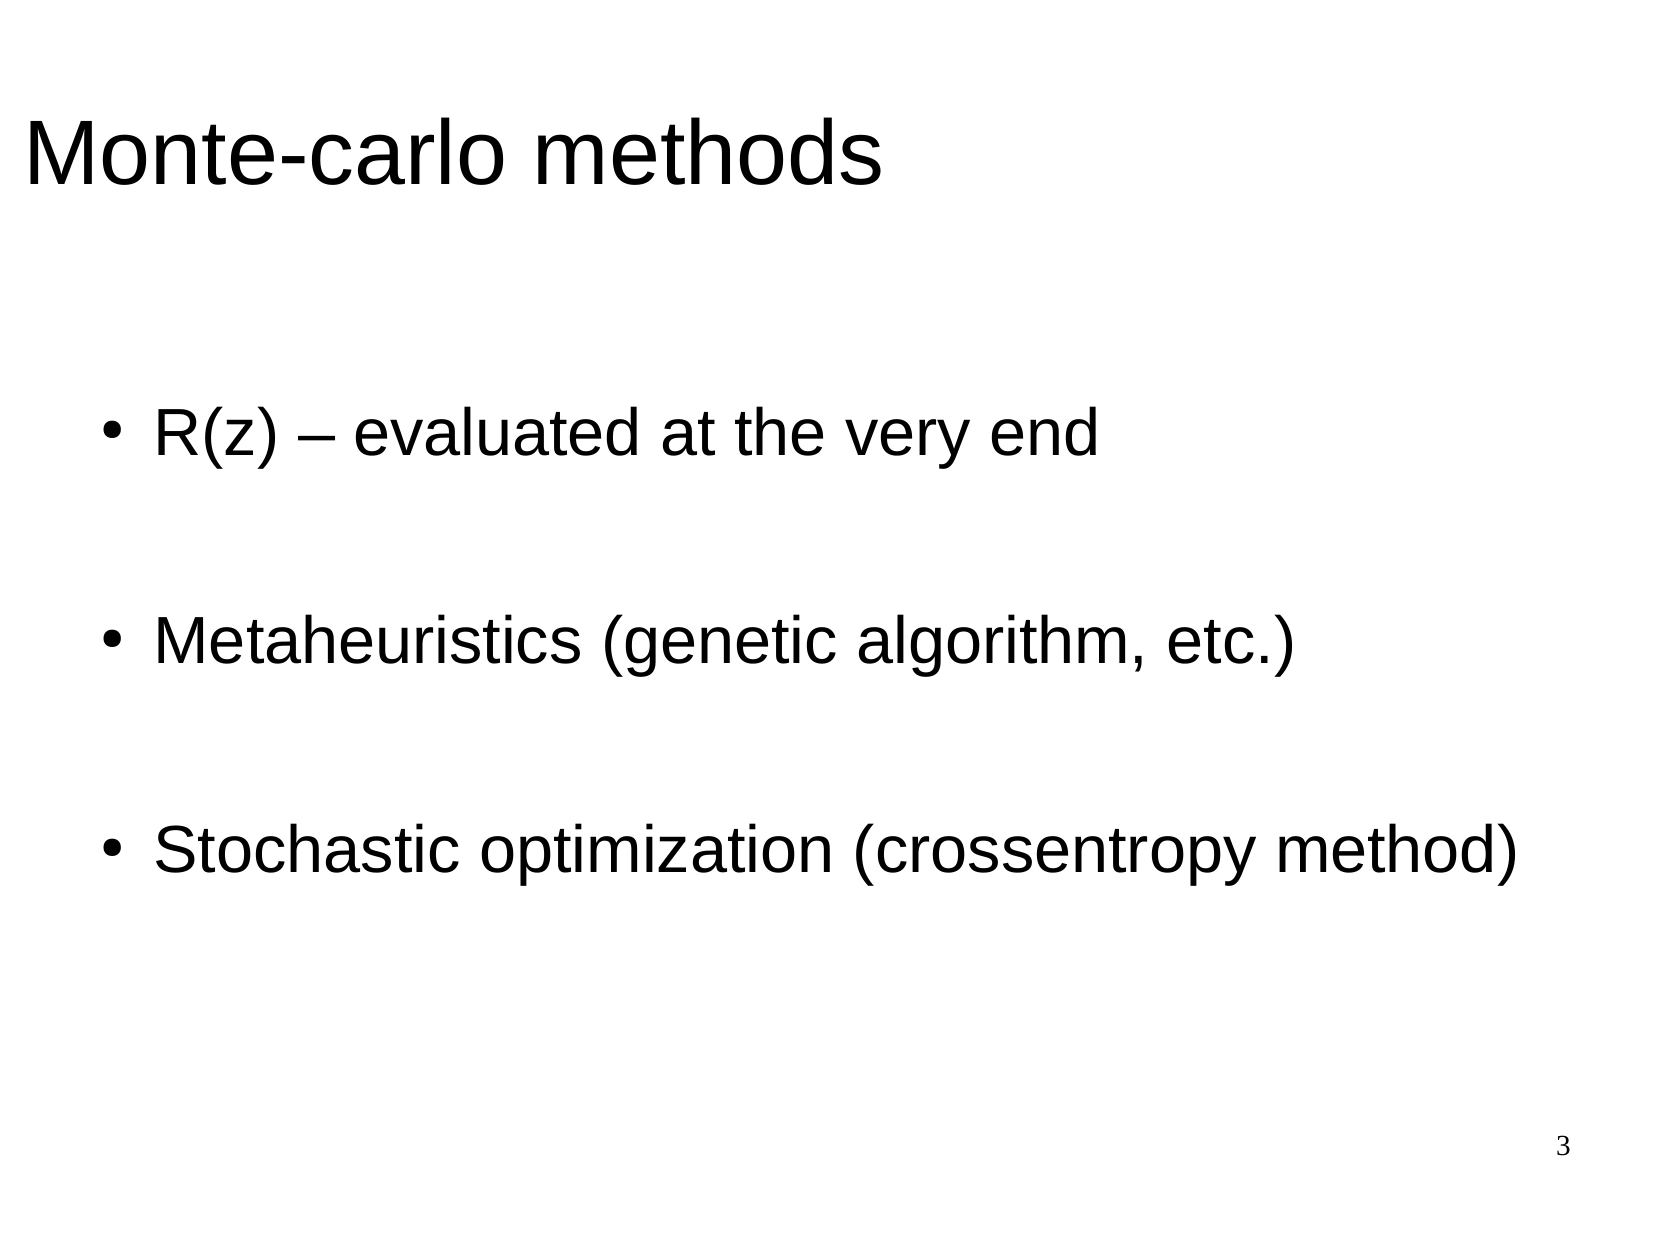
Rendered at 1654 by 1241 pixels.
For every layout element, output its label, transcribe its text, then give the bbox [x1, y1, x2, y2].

title Monte-carlo methods [23, 49, 1512, 257]
list R(z) – evaluated at the very end Metaheuristics (genetic algorithm, etc.) Stochastic optimization (crossentropy method) [82, 290, 1571, 1241]
